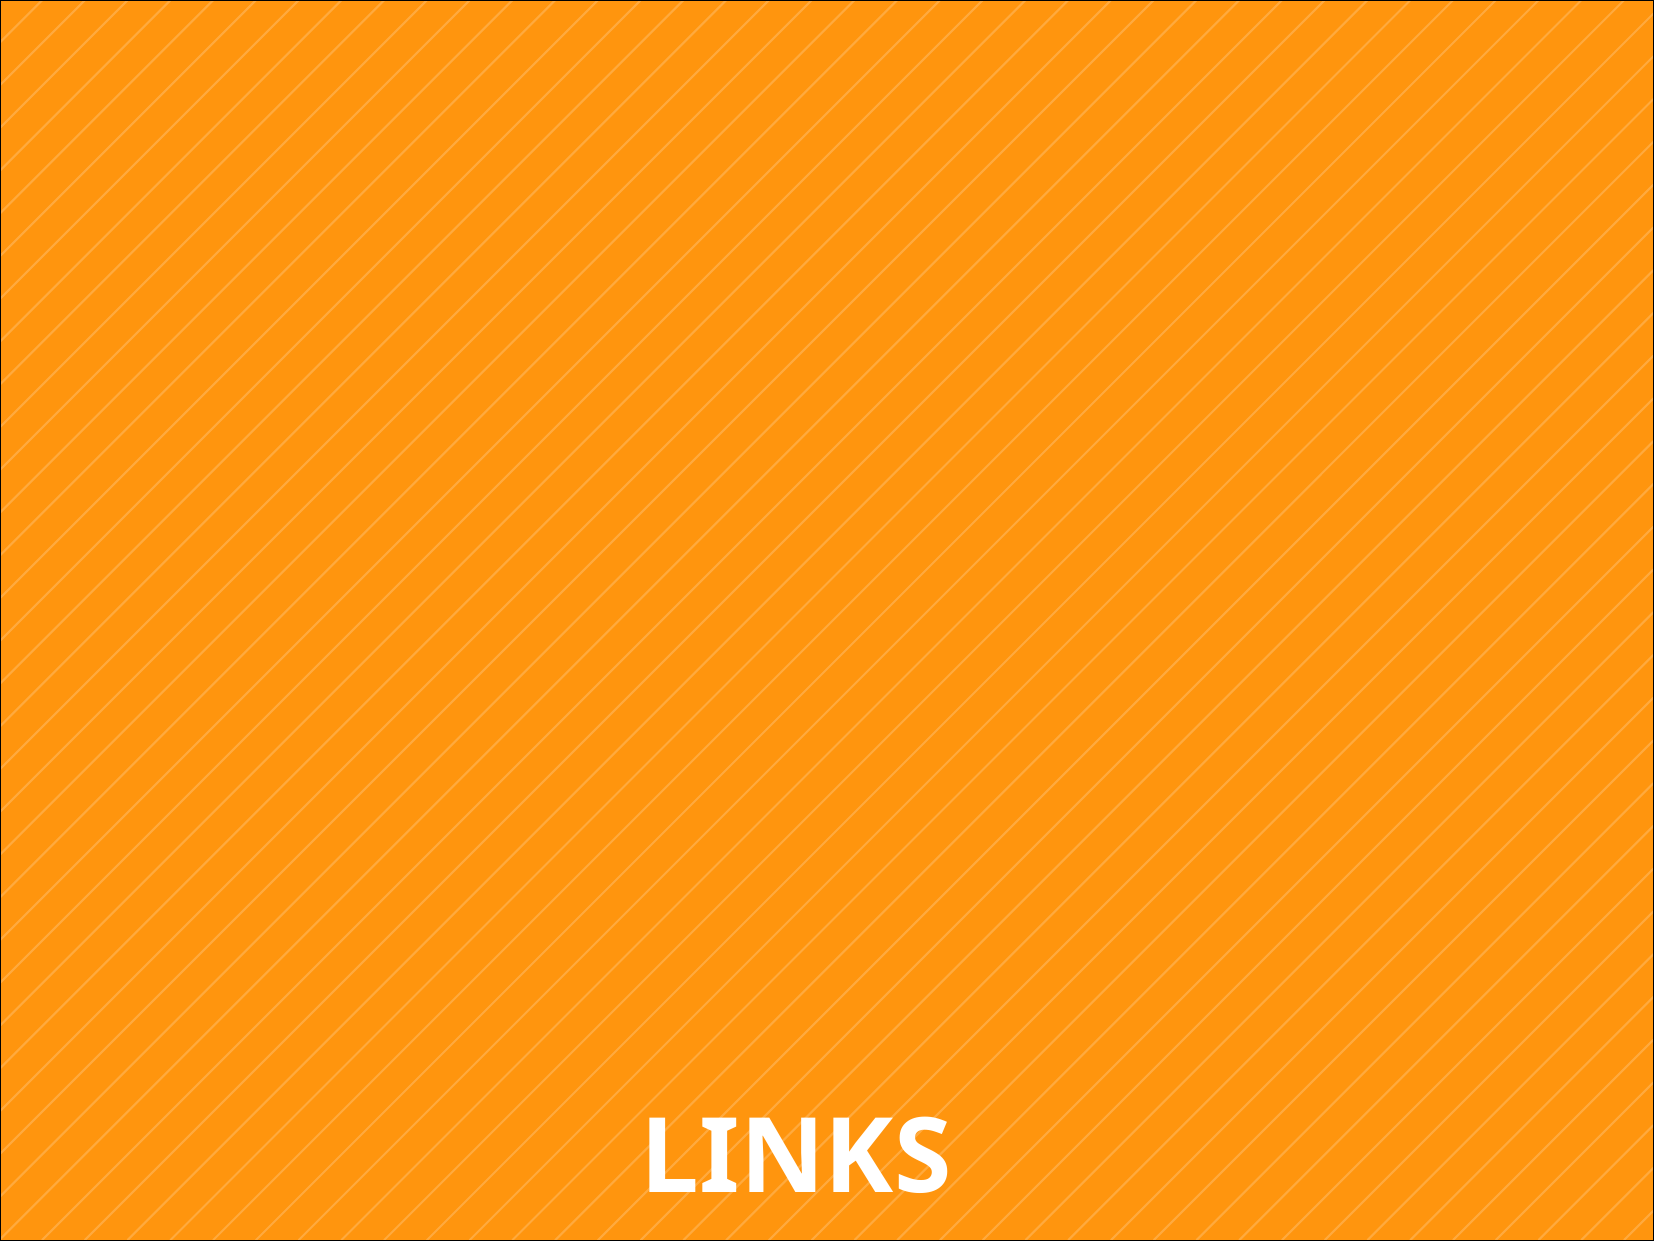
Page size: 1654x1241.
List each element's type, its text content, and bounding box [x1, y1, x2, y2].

text_box [0, 0, 1654, 1241]
text_box LINKS IMPORTANTES [625, 1073, 1654, 1222]
